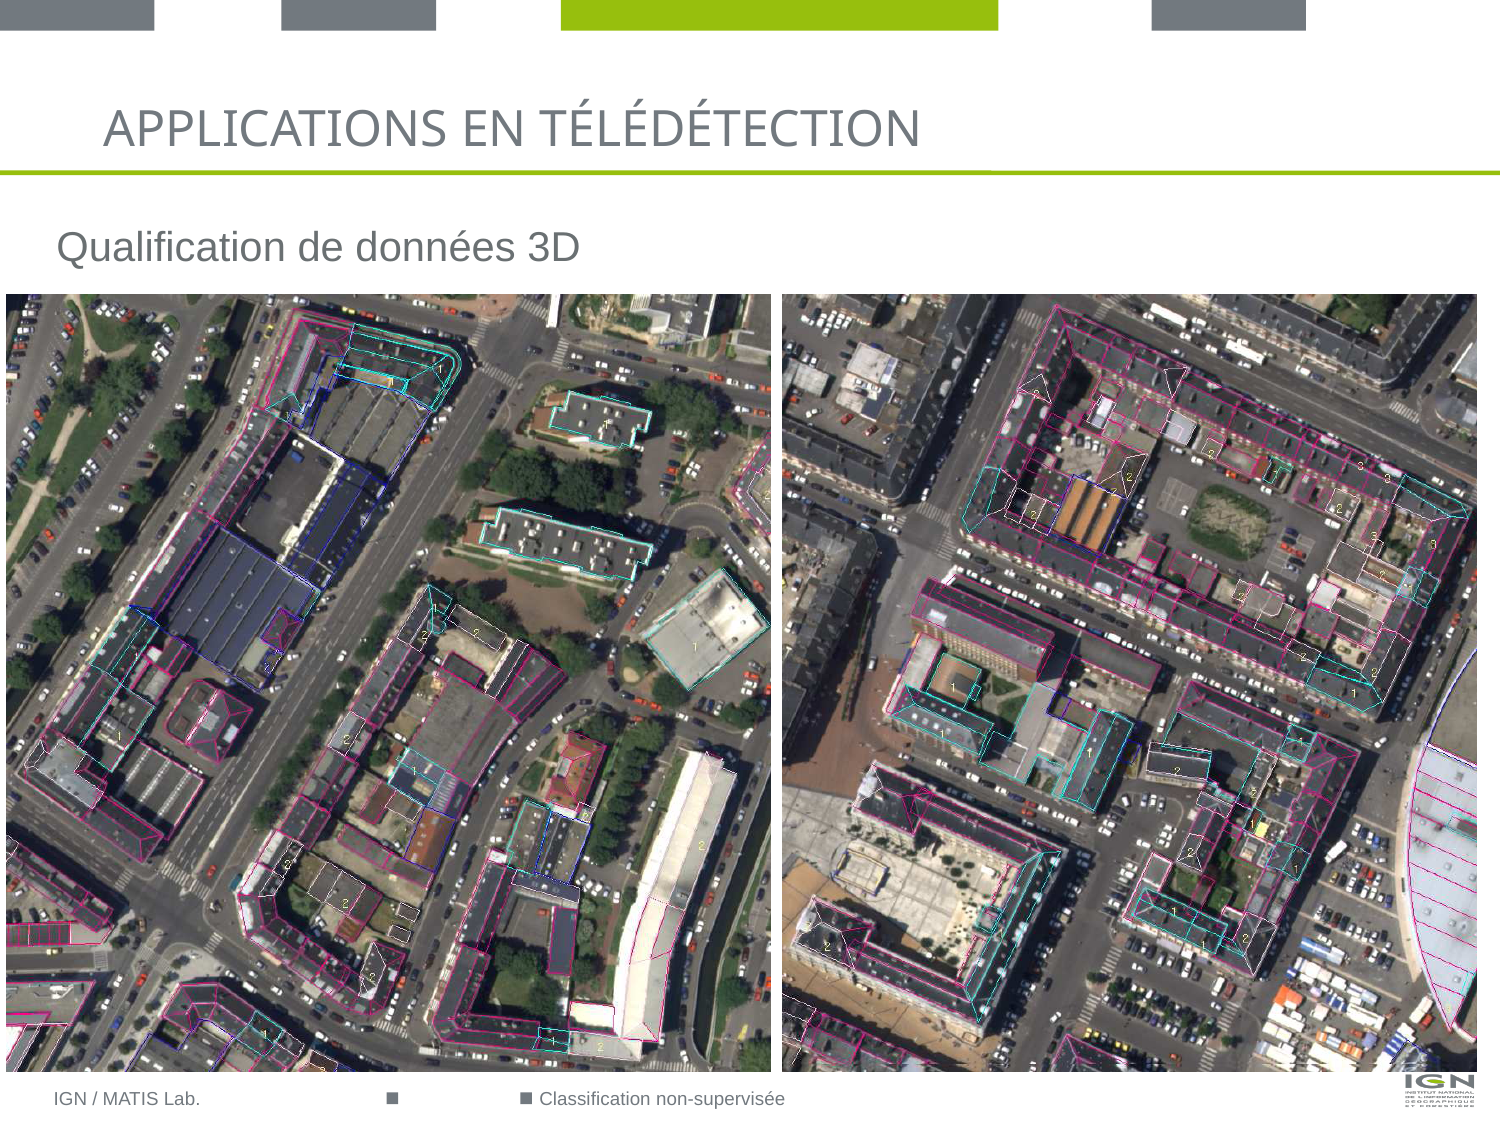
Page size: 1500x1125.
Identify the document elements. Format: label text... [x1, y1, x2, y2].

picture [6, 294, 771, 1072]
text_box Classification non-supervisée [524, 1067, 875, 1125]
picture [1404, 1074, 1475, 1108]
picture [782, 294, 1477, 1072]
text_box Qualification de données 3D [6, 212, 1500, 337]
text_box APPLICATIONS EN TÉLÉDÉTECTION [53, 80, 1425, 173]
text_box IGN / MATIS Lab. [39, 1067, 360, 1125]
